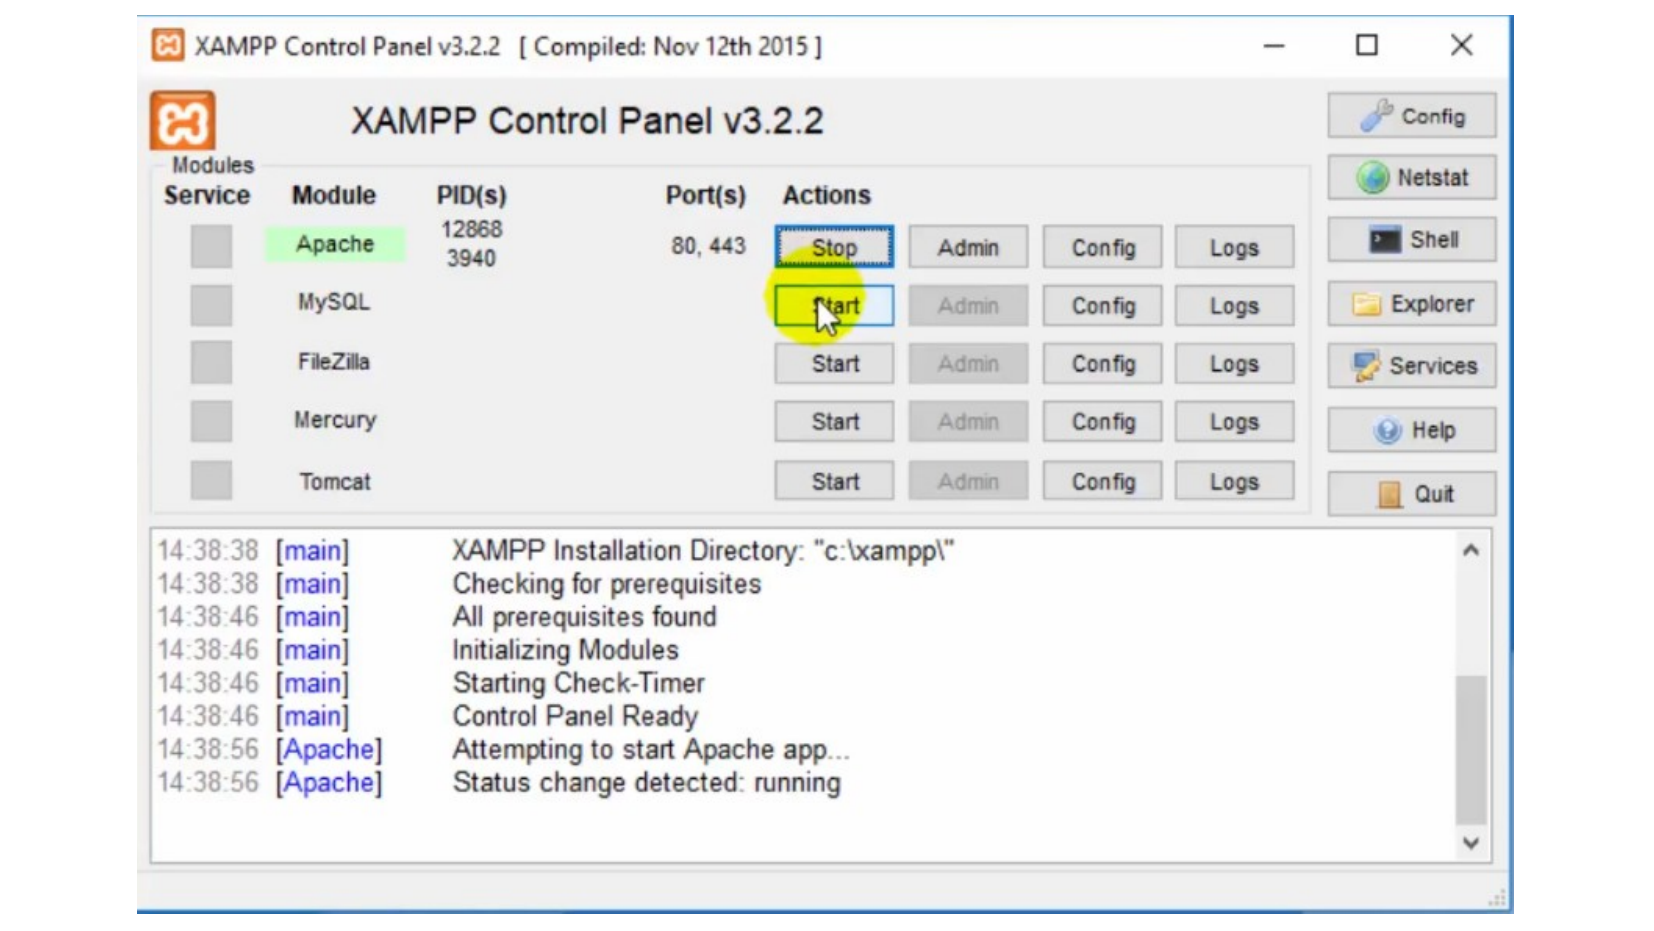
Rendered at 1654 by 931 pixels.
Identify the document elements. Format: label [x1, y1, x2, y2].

picture [137, 15, 1514, 914]
